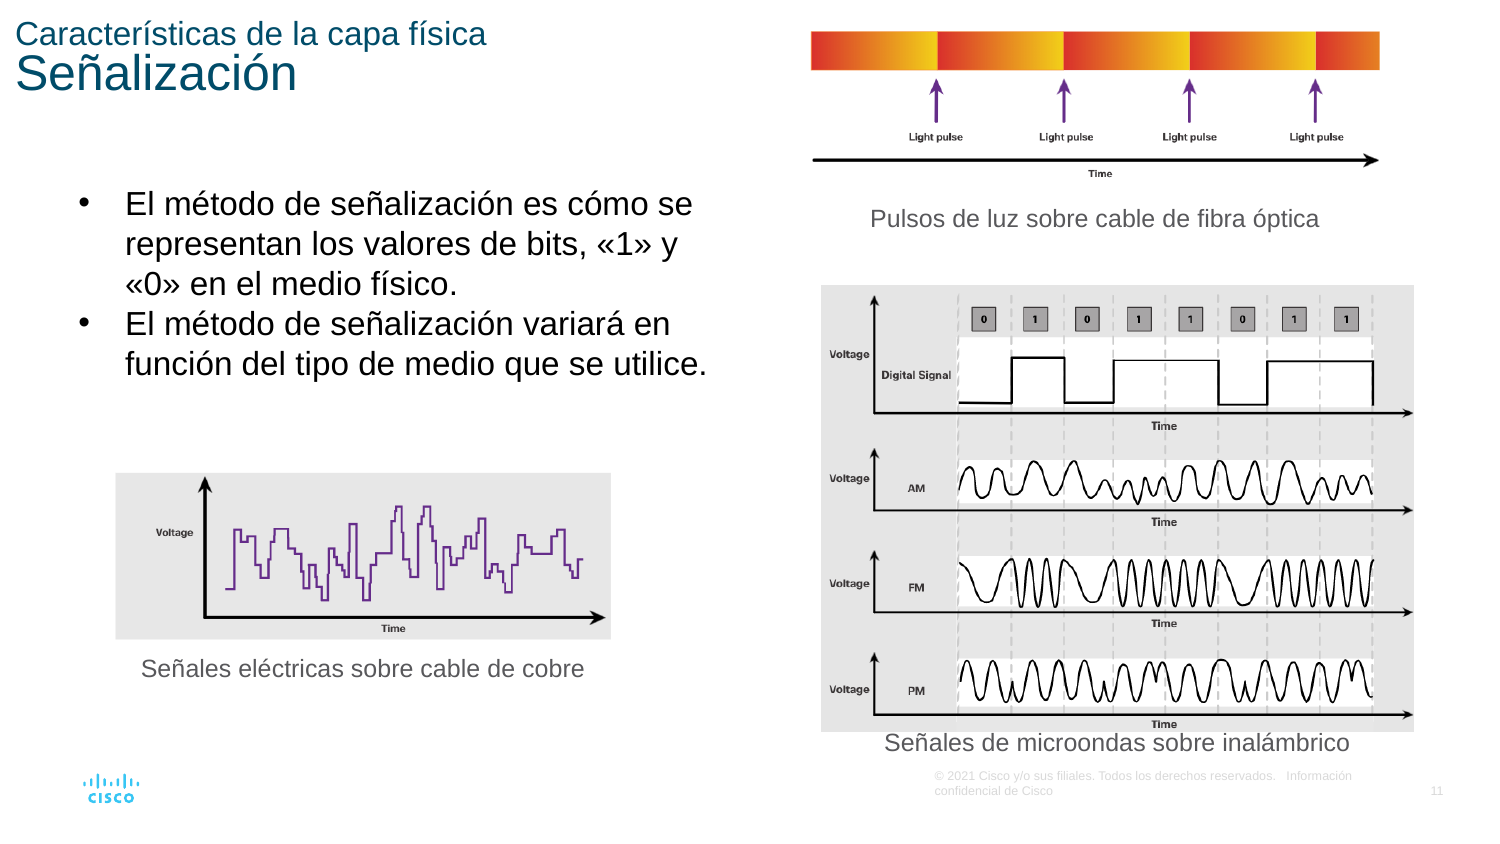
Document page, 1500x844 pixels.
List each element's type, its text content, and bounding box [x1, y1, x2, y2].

picture [821, 285, 1414, 732]
text_box Señales eléctricas sobre cable de cobre [126, 644, 601, 690]
text_box El método de señalización es cómo se representan los valores de bits, «1» y «0» en el medio físico. El método de señalización variará en función del tipo de medio que se utilice. [63, 174, 729, 390]
picture [802, 21, 1389, 182]
text_box Pulsos de luz sobre cable de fibra óptica [855, 194, 1336, 240]
picture [111, 467, 616, 645]
title Características de la capa física Señalización [0, 0, 750, 121]
text_box Señales de microondas sobre inalámbrico [869, 718, 1366, 764]
